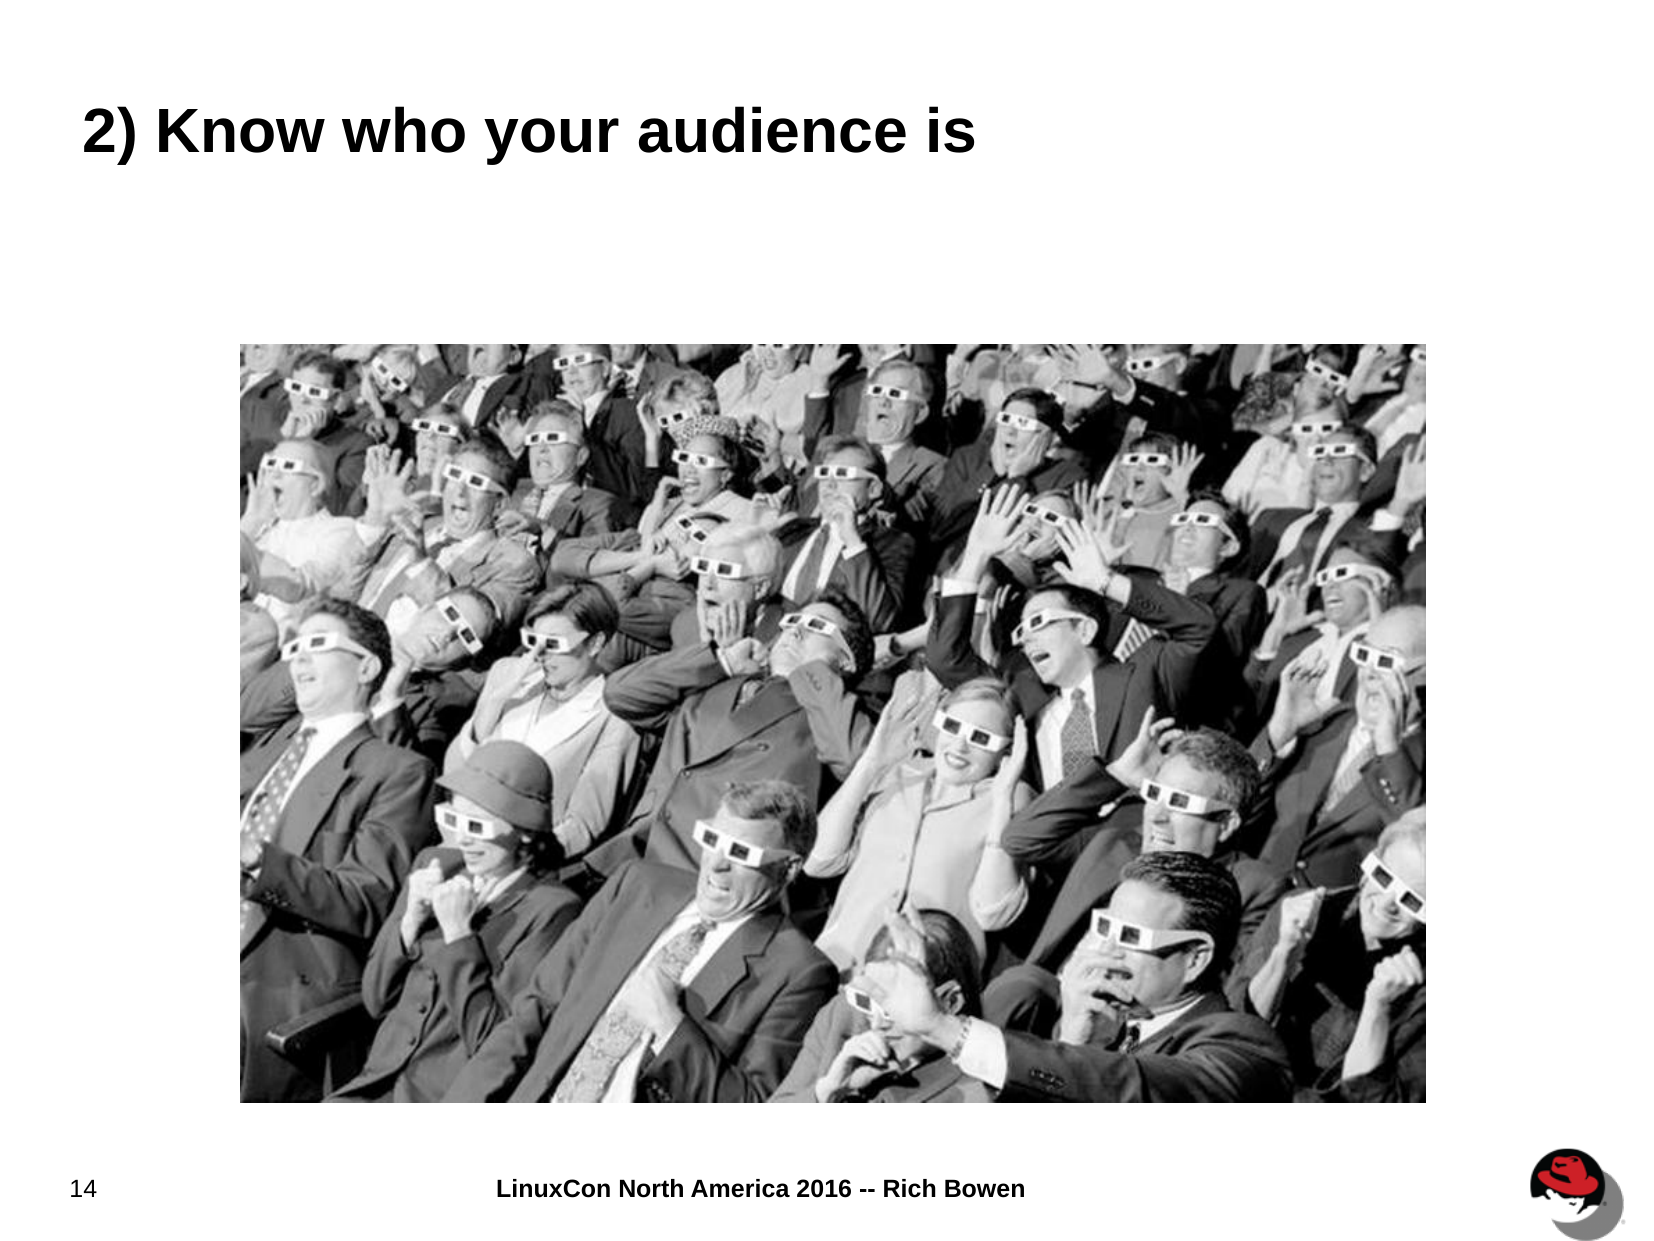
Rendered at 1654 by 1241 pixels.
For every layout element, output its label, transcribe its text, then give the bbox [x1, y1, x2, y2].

picture [1529, 1146, 1613, 1224]
picture [240, 344, 1426, 1103]
title 2) Know who your audience is [82, 37, 1571, 226]
